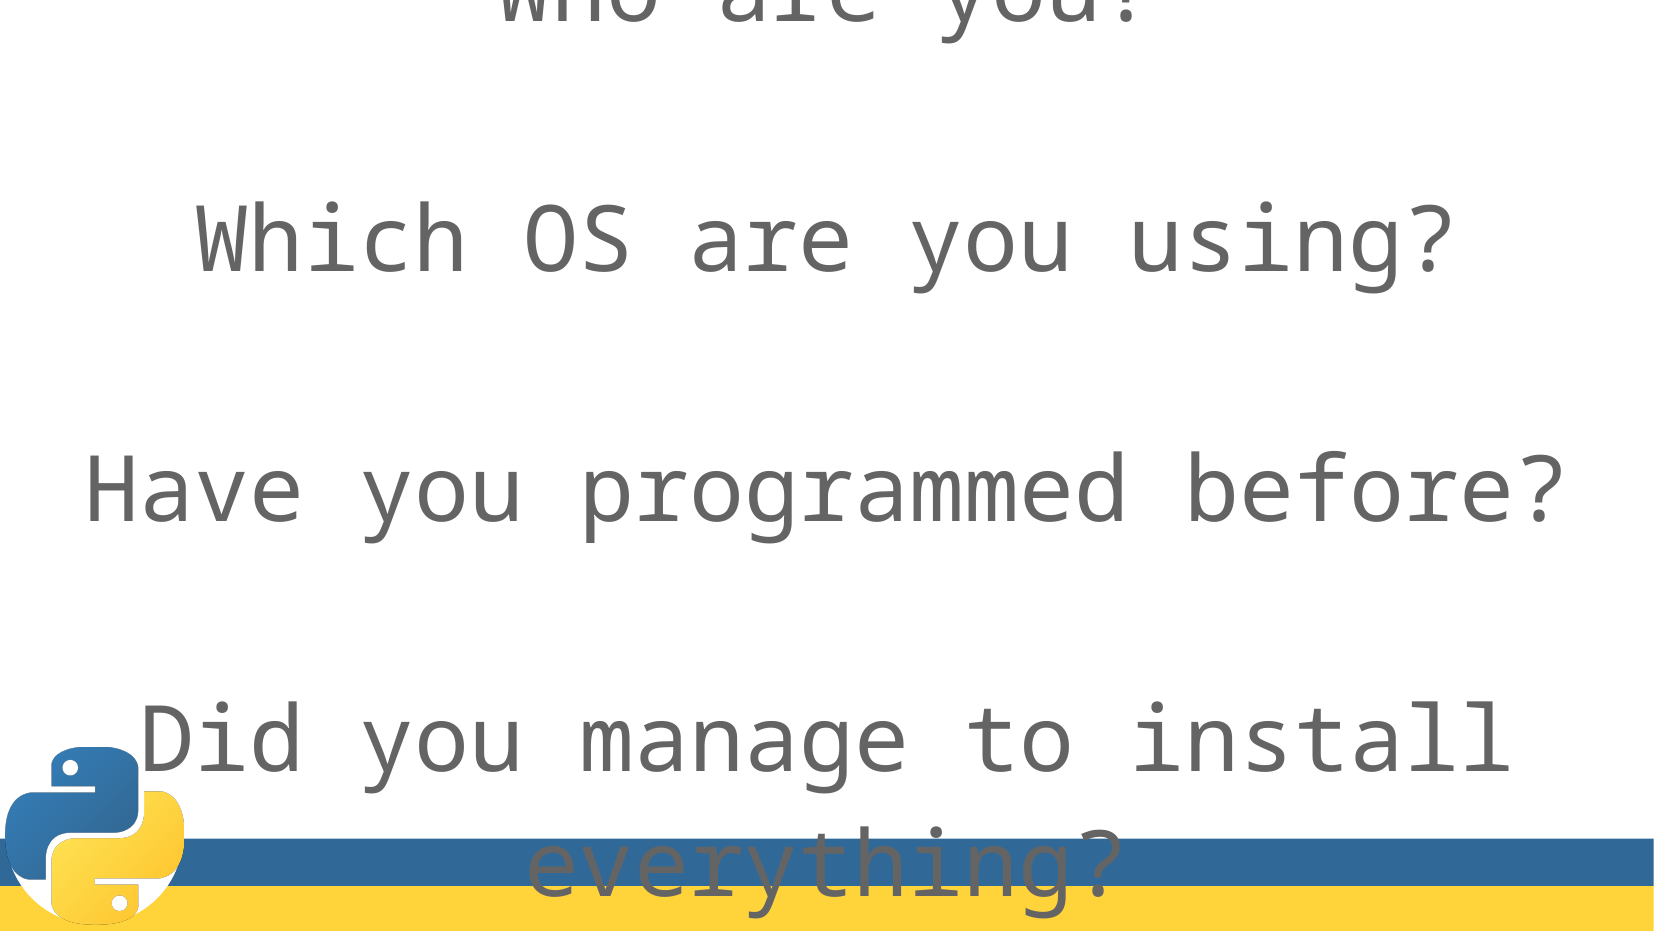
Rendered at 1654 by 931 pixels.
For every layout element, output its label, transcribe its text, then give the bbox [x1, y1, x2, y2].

title Who are you? Which OS are you using? Have you programmed before? Did you manage to install everything? [82, 56, 1571, 791]
picture [5, 747, 184, 925]
